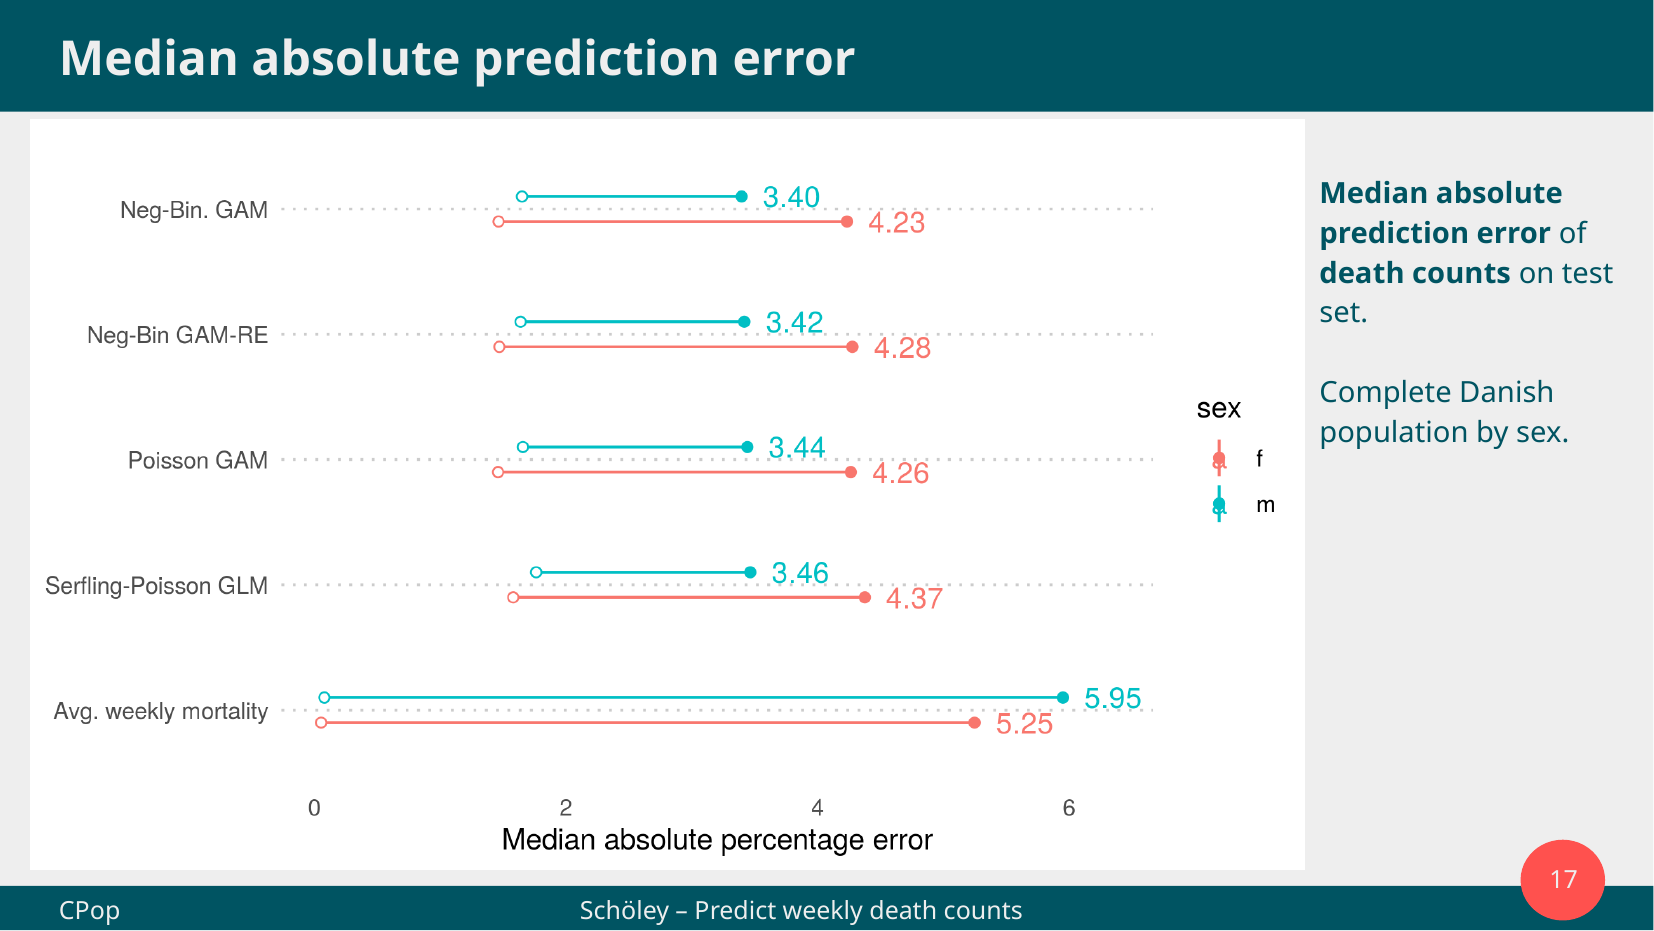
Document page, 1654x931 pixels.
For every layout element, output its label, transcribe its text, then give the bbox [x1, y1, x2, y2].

picture [30, 119, 1305, 871]
text_box Median absolute prediction error of death counts on test set. Complete Danish population by sex. [1304, 165, 1651, 490]
title Median absolute prediction error [58, 0, 1595, 116]
